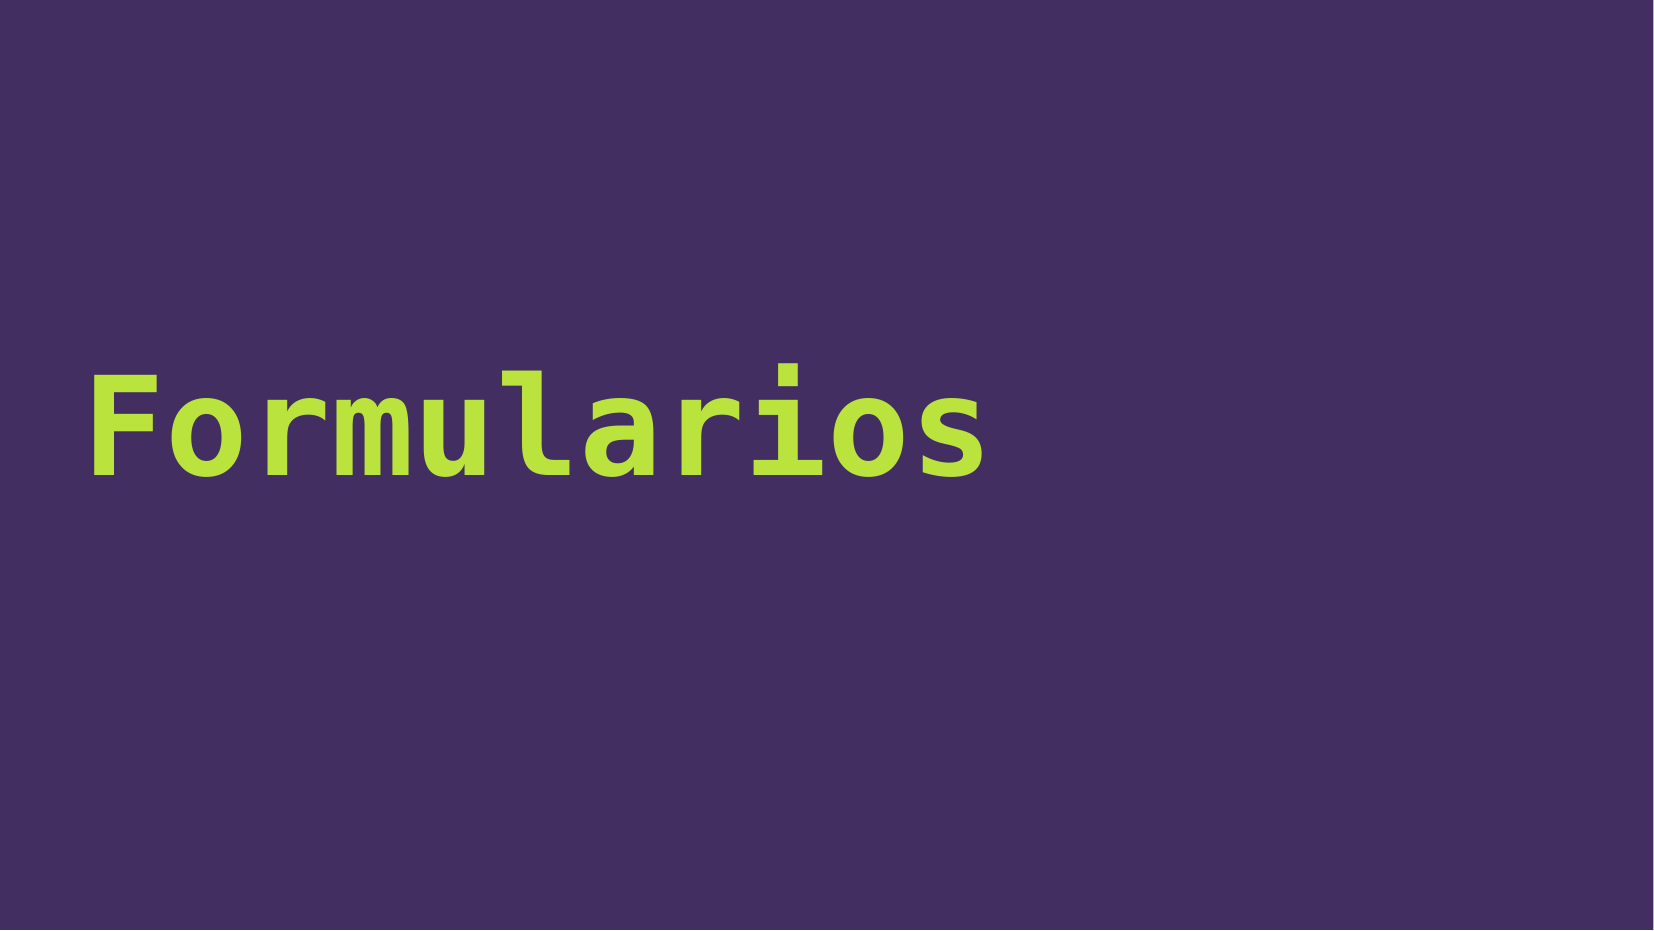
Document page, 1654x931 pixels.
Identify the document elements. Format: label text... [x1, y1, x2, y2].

title Formularios [82, 236, 1571, 621]
